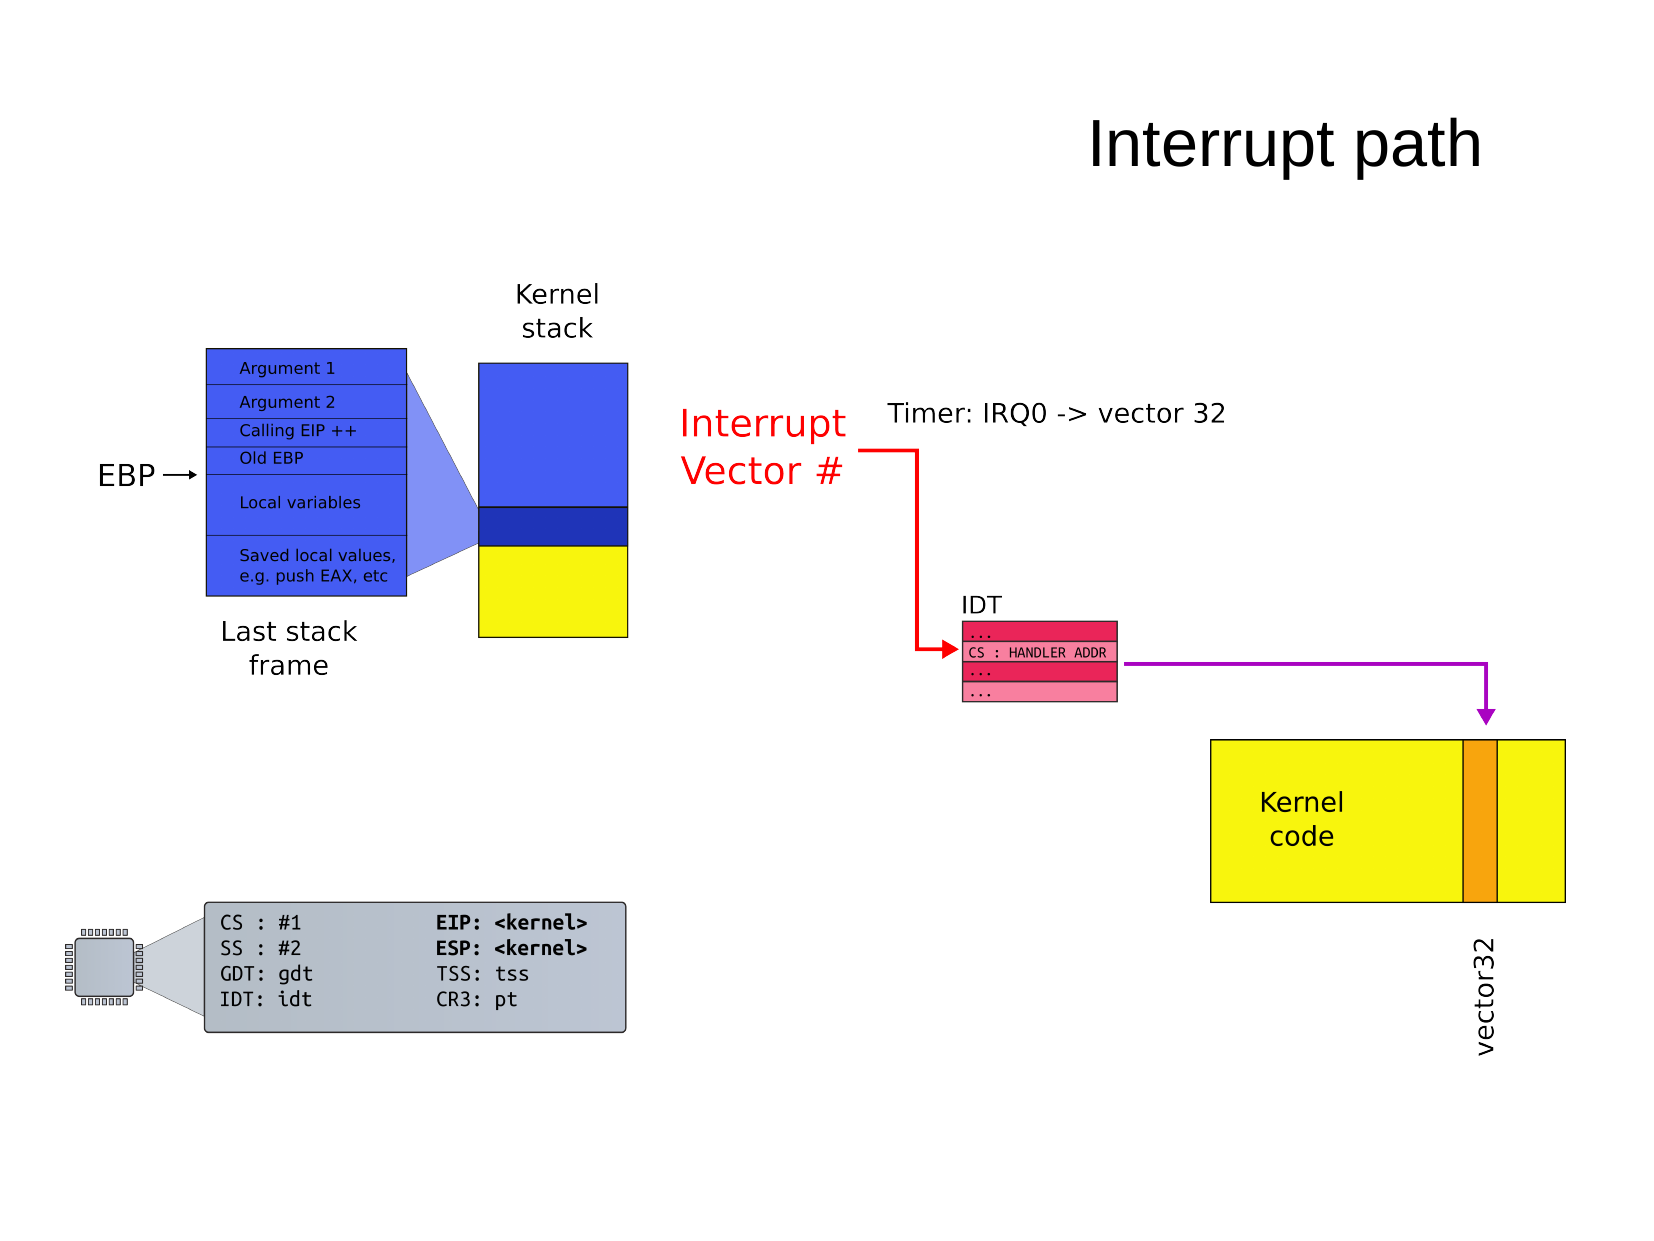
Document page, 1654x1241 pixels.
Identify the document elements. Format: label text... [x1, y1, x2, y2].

list Interrupt path [1087, 105, 1576, 526]
picture [65, 283, 1566, 1056]
